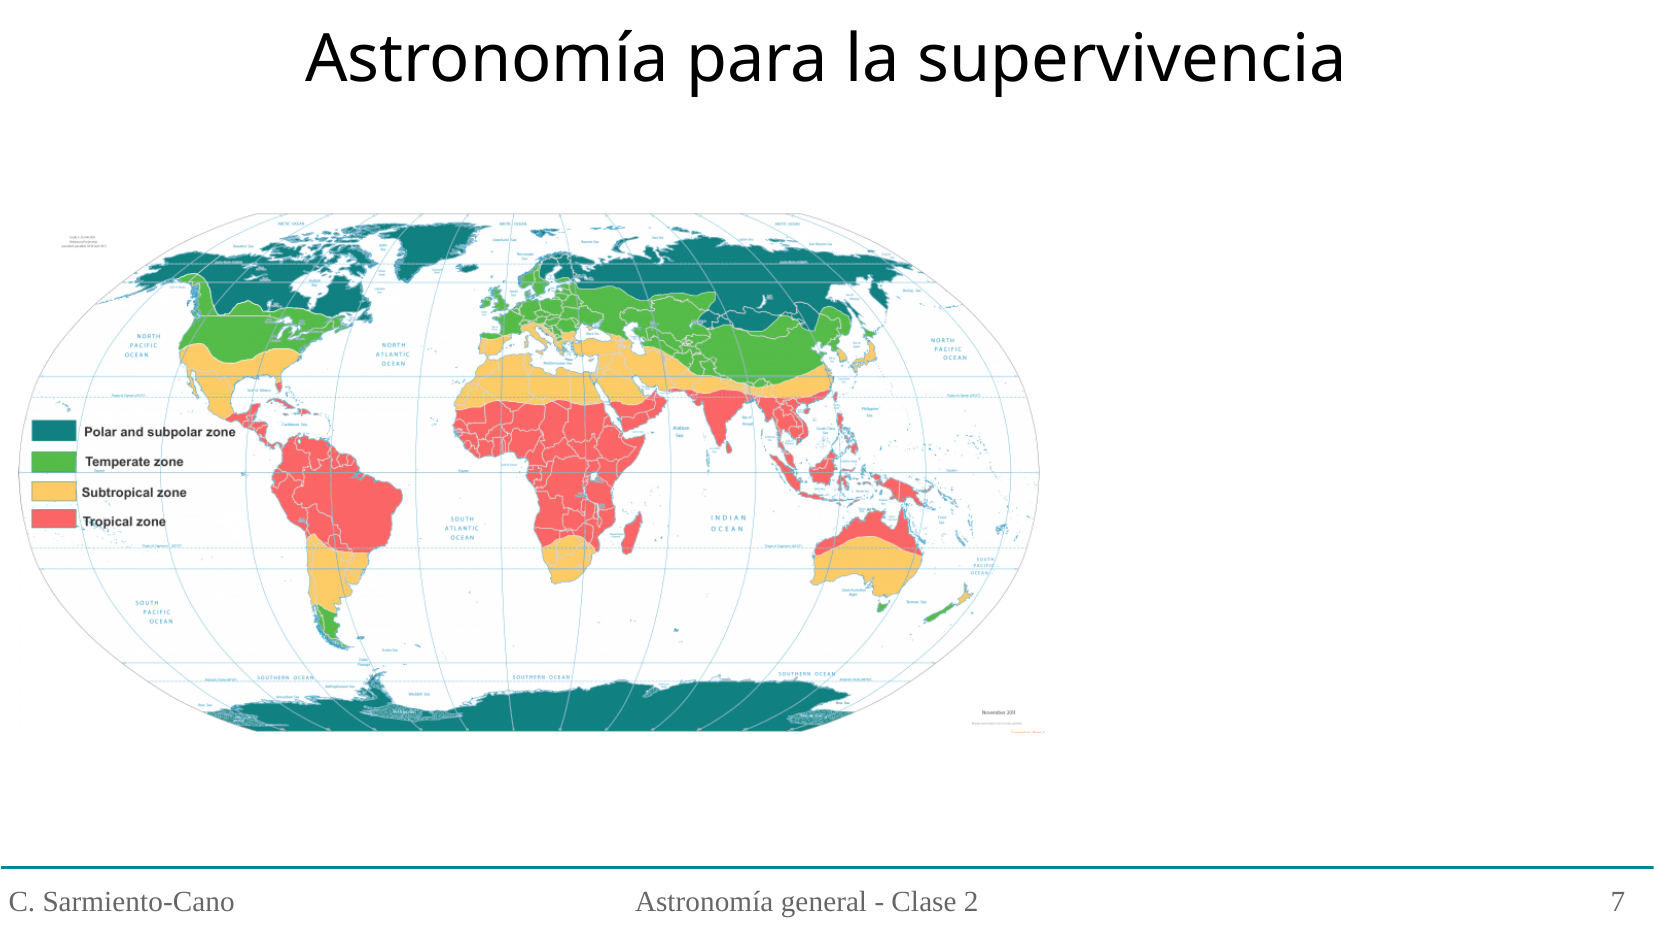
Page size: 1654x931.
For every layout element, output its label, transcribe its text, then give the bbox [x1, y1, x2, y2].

title Astronomía para la supervivencia [82, 0, 1571, 134]
picture [15, 205, 1046, 733]
